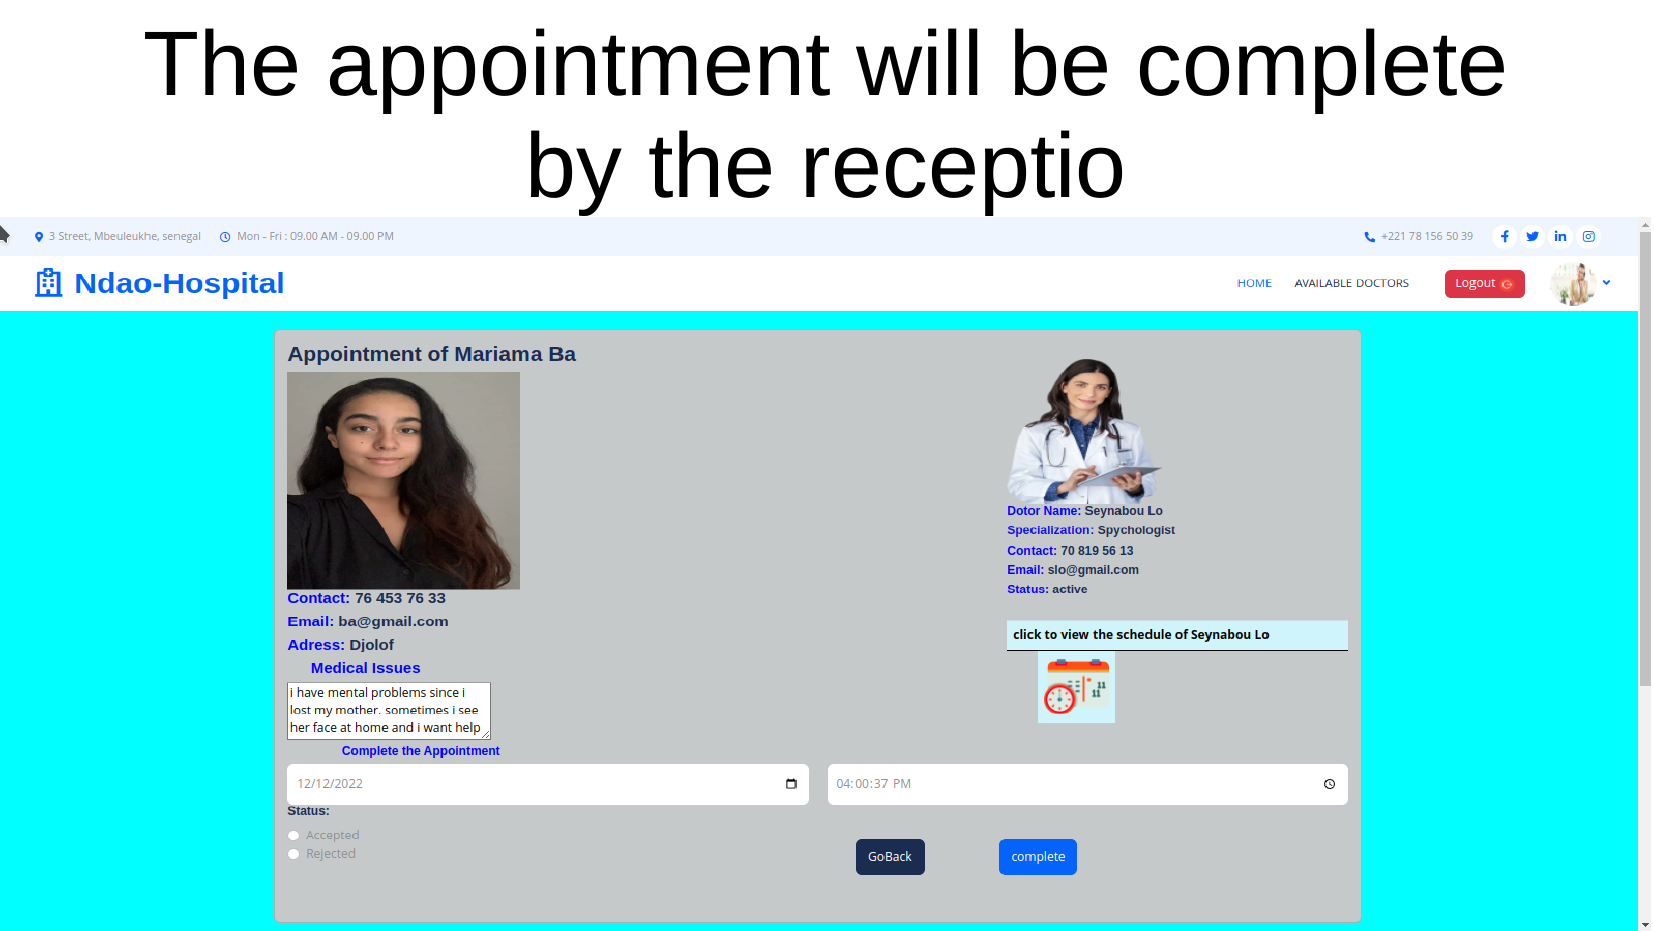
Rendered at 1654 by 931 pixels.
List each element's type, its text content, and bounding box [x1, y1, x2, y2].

title The appointment will be complete by the receptio [82, 12, 1571, 217]
picture [0, 217, 1651, 931]
